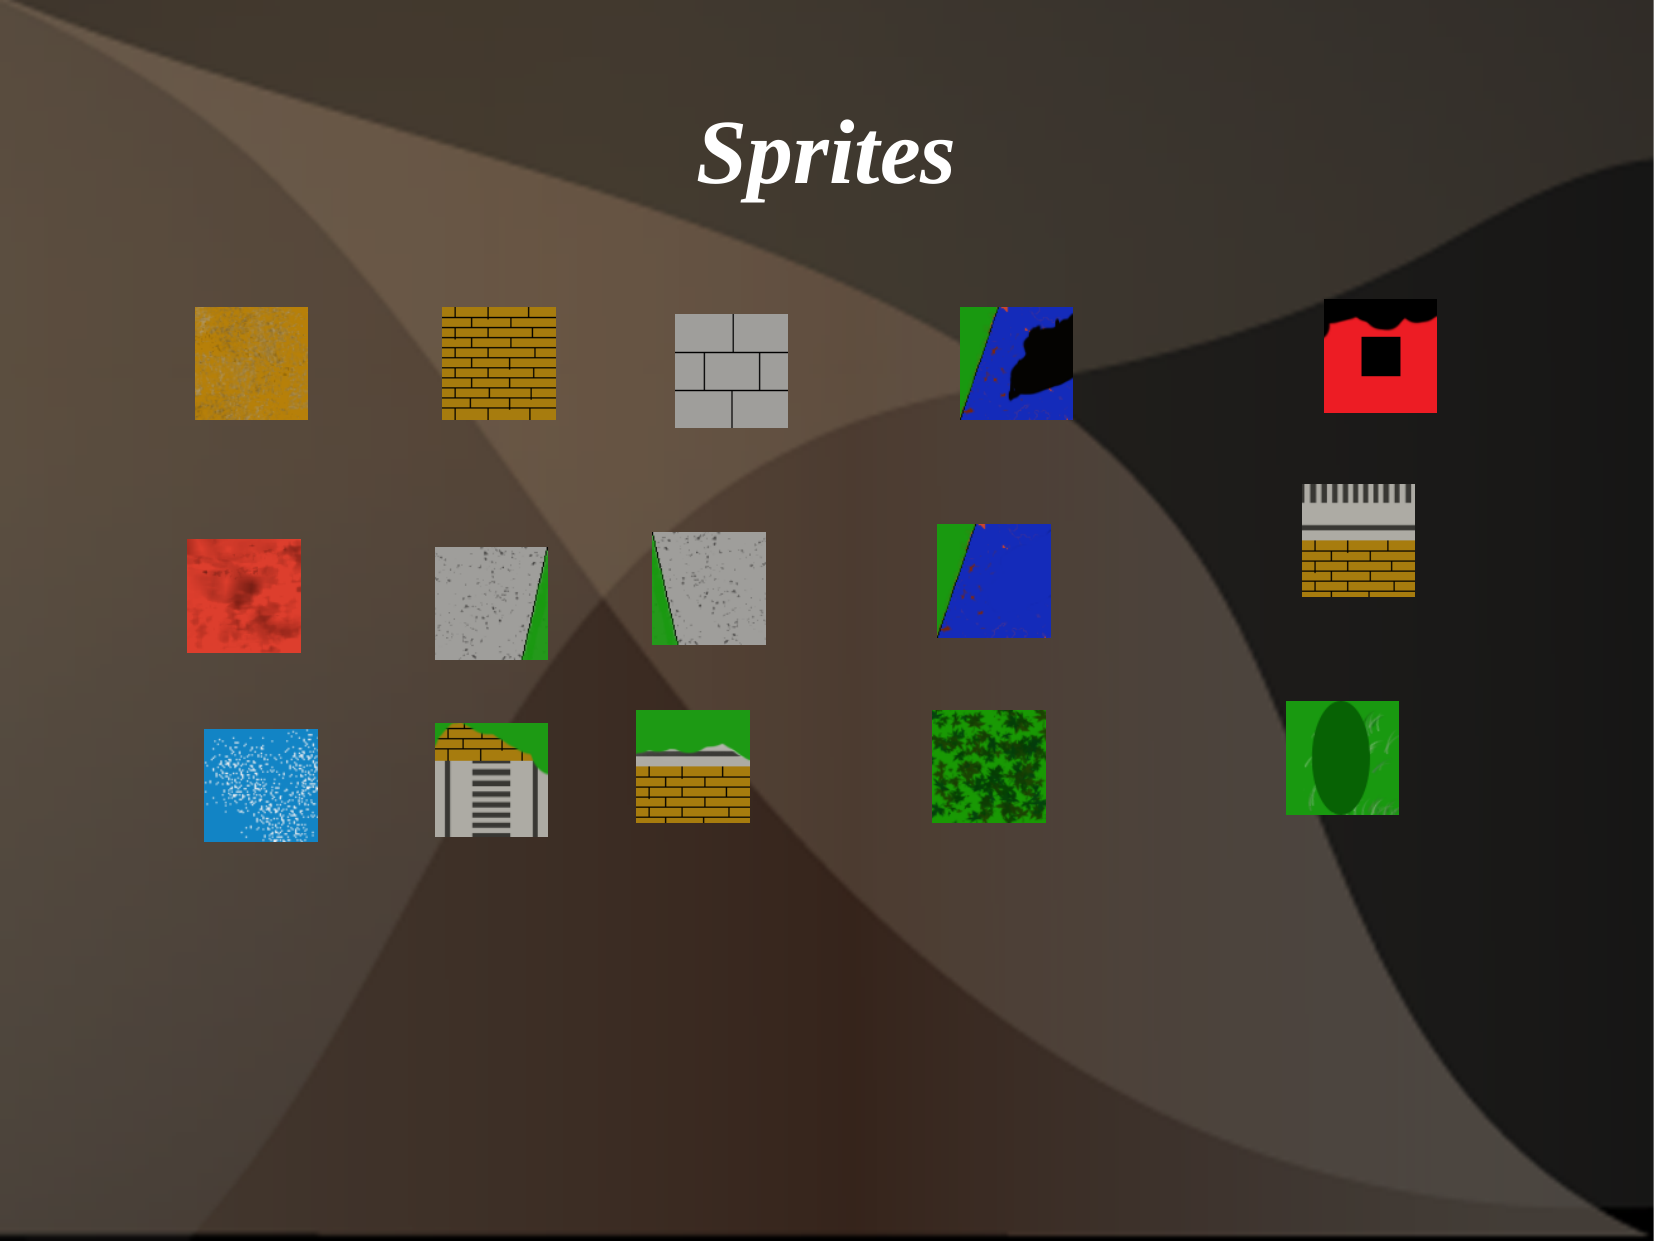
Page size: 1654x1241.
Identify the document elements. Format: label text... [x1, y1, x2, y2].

picture [0, 0, 1654, 1241]
title Sprites [82, 49, 1571, 257]
